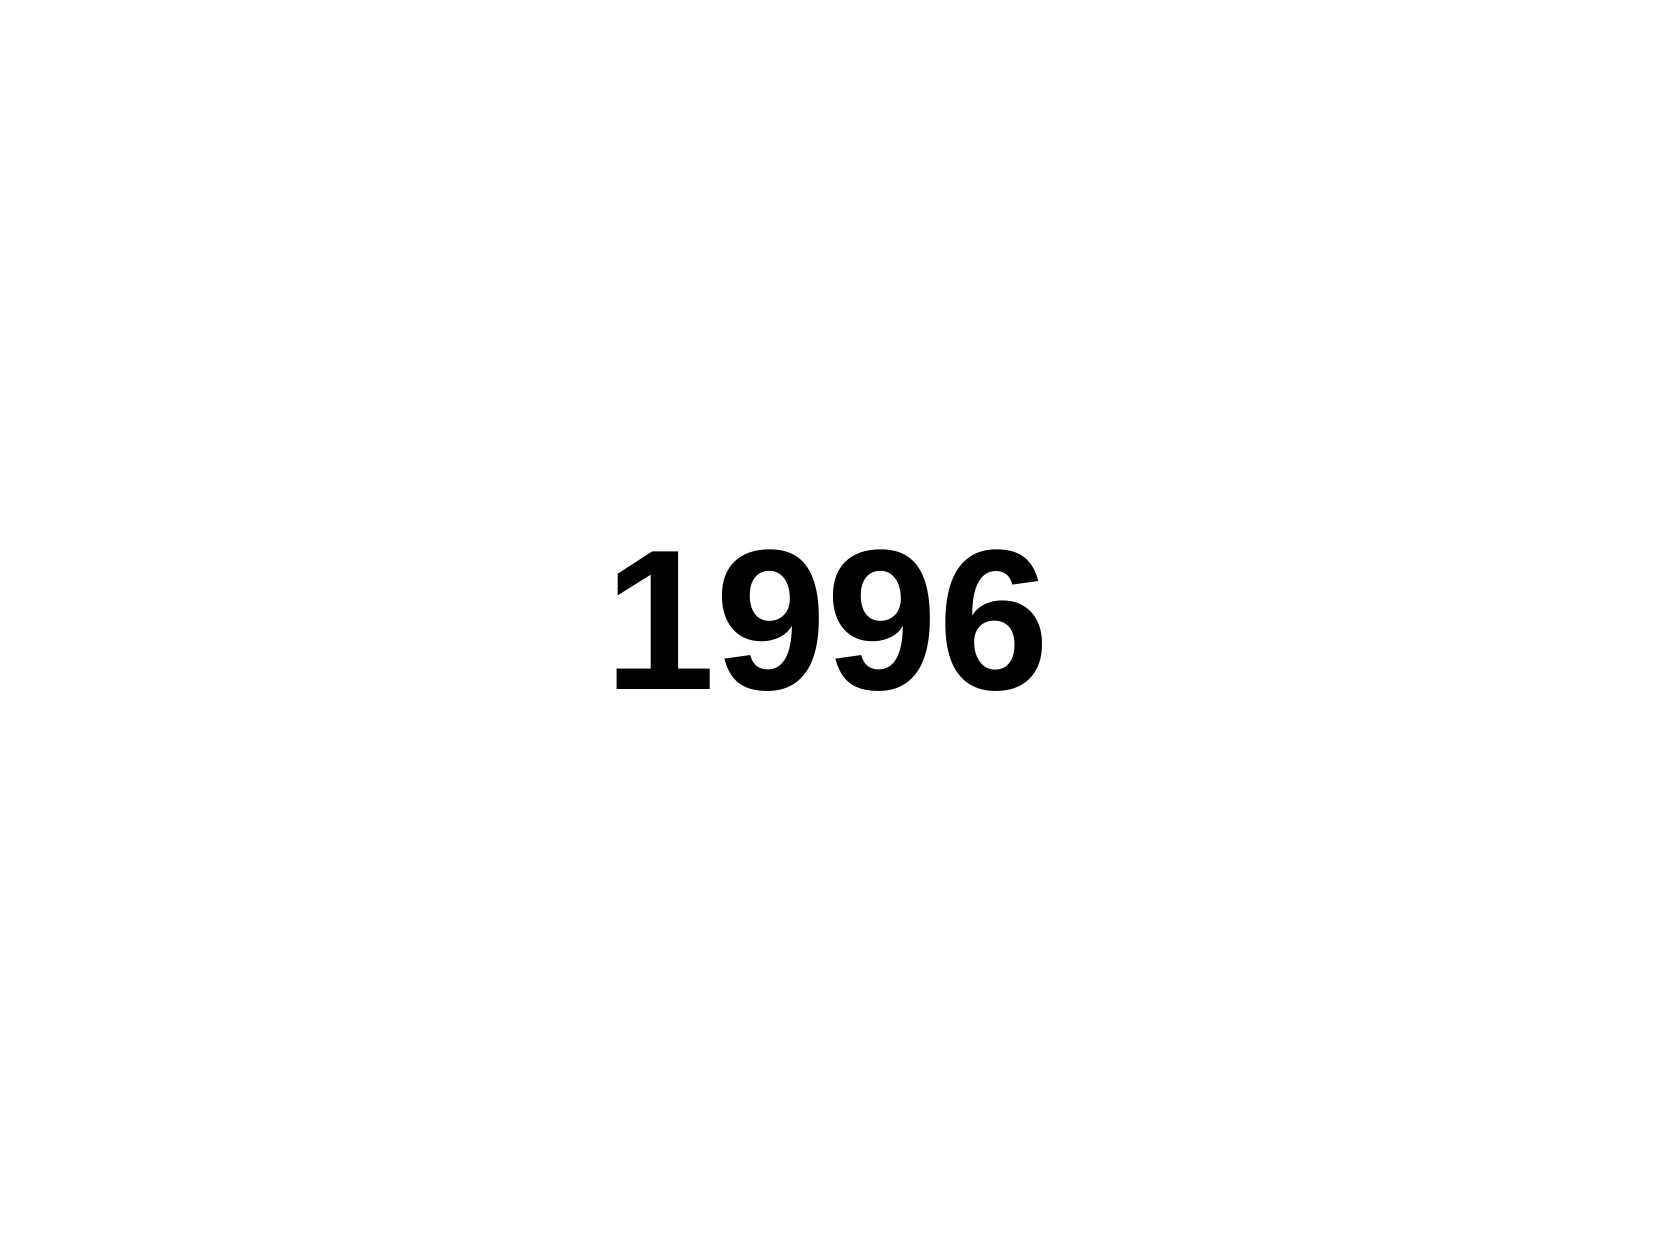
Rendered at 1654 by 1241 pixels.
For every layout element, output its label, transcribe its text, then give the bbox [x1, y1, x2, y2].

subtitle 1996 [82, 140, 1571, 1101]
